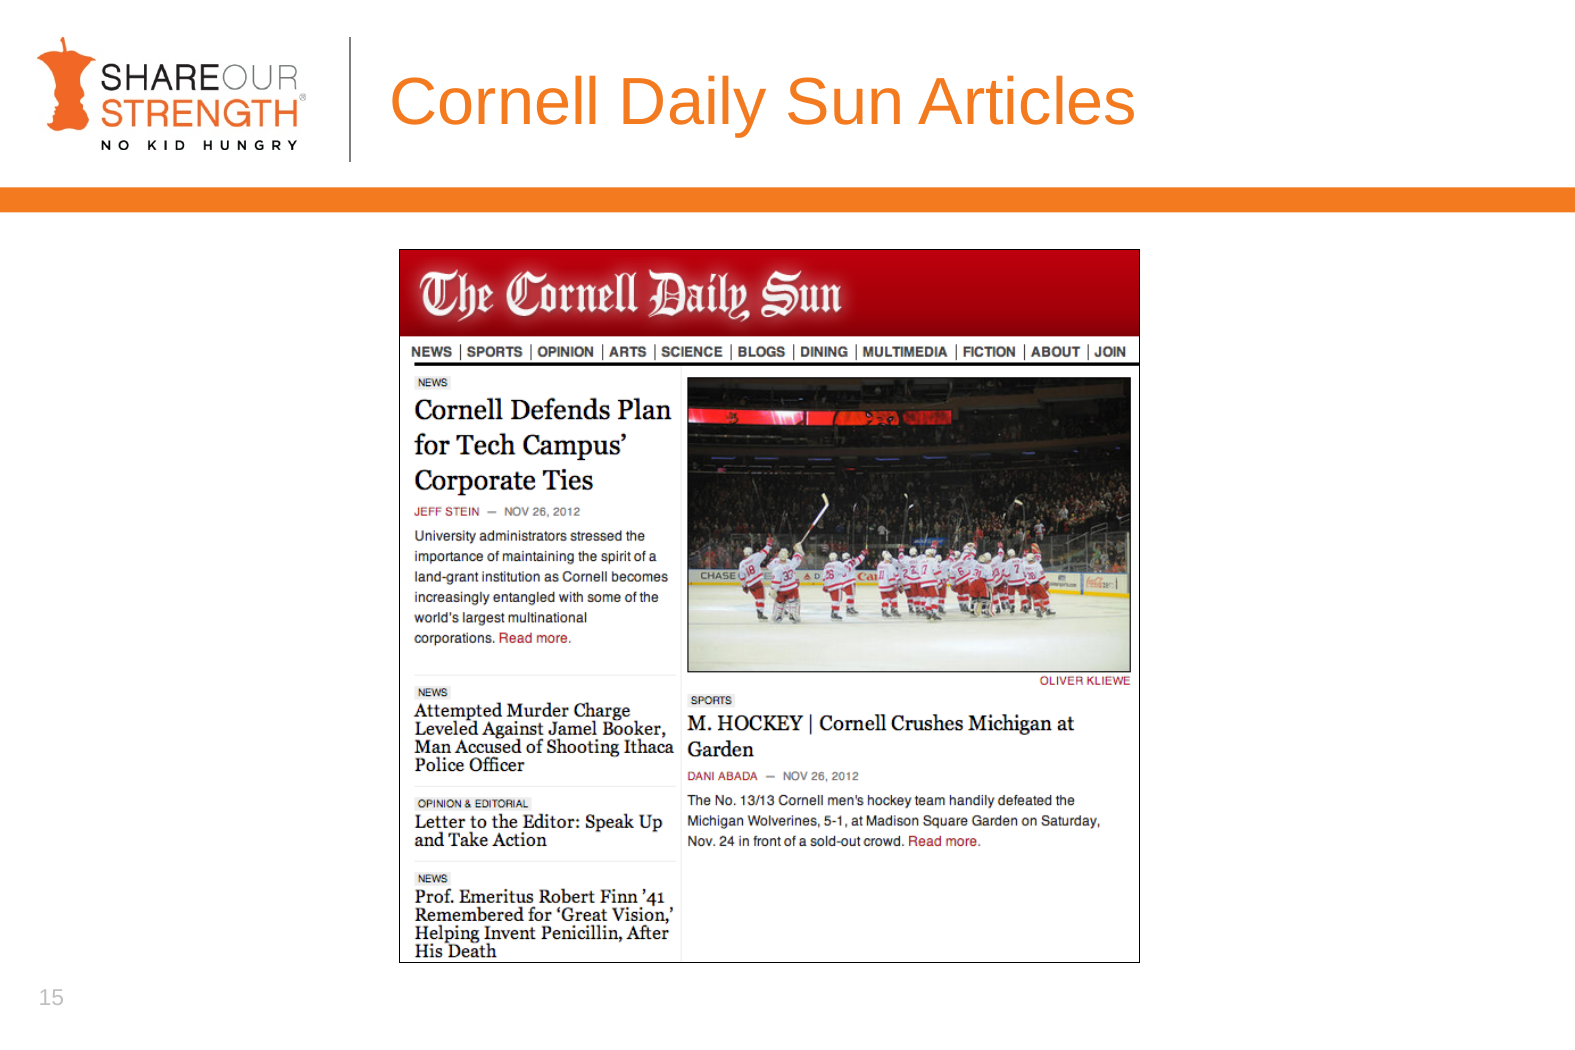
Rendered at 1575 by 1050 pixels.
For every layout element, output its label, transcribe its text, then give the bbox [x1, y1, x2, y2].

picture [399, 249, 1140, 963]
picture [37, 37, 306, 150]
title Cornell Daily Sun Articles [375, 50, 1513, 146]
